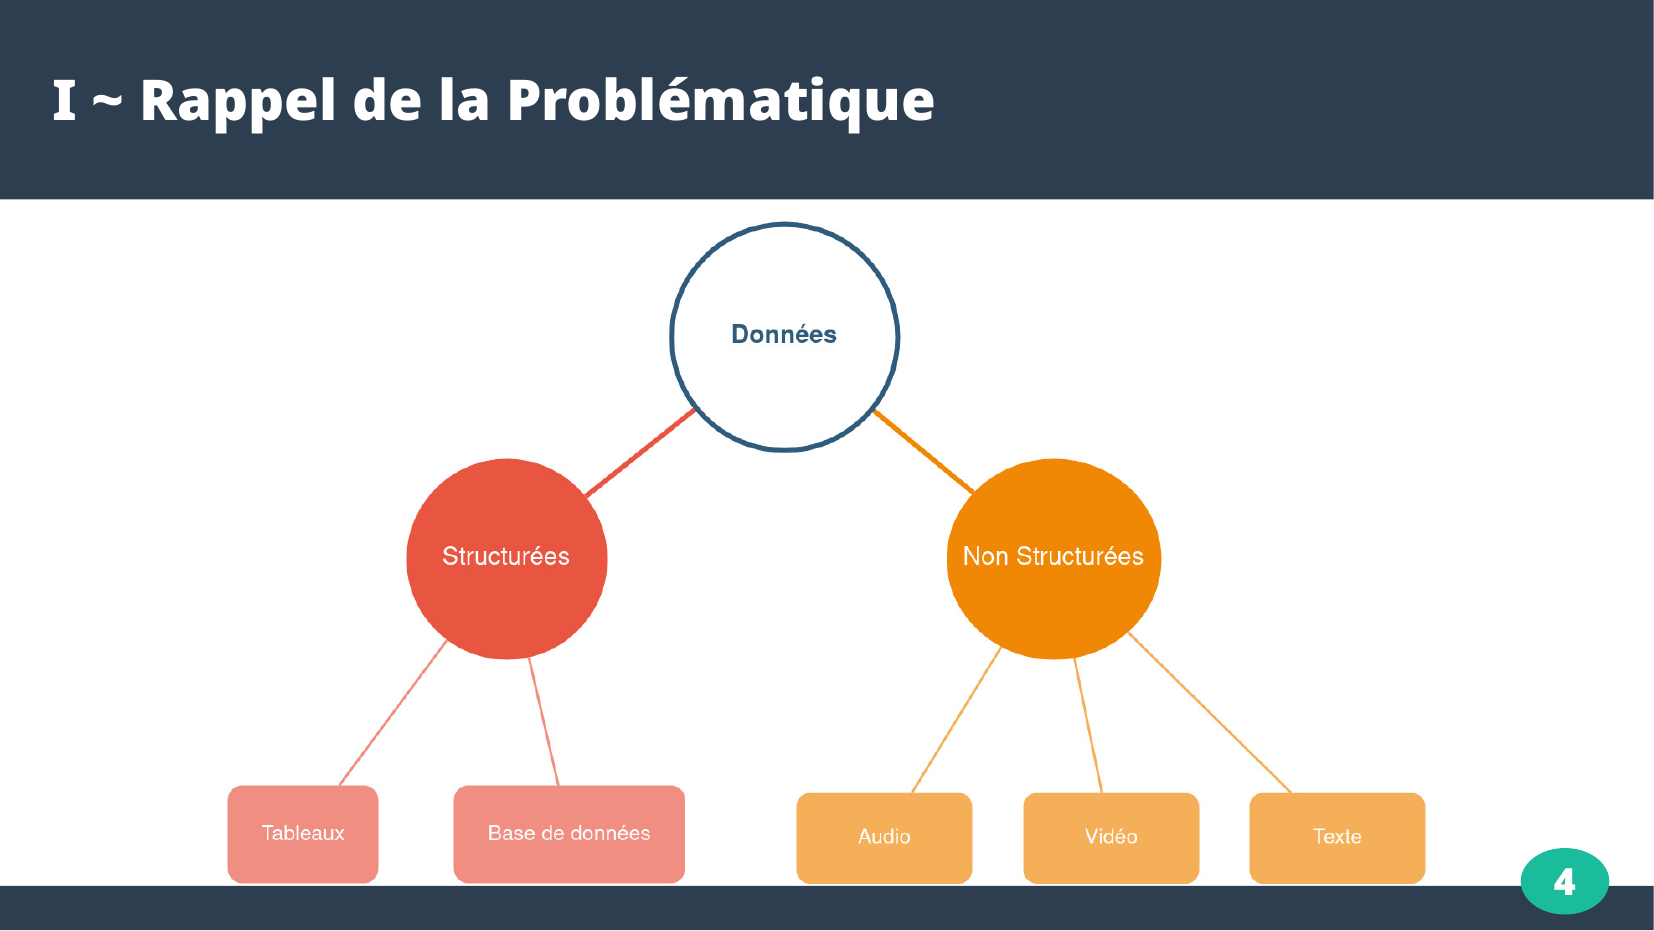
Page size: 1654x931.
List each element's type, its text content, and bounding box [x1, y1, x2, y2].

picture [226, 221, 1427, 886]
title I ~ Rappel de la Problématique [0, 39, 1621, 158]
